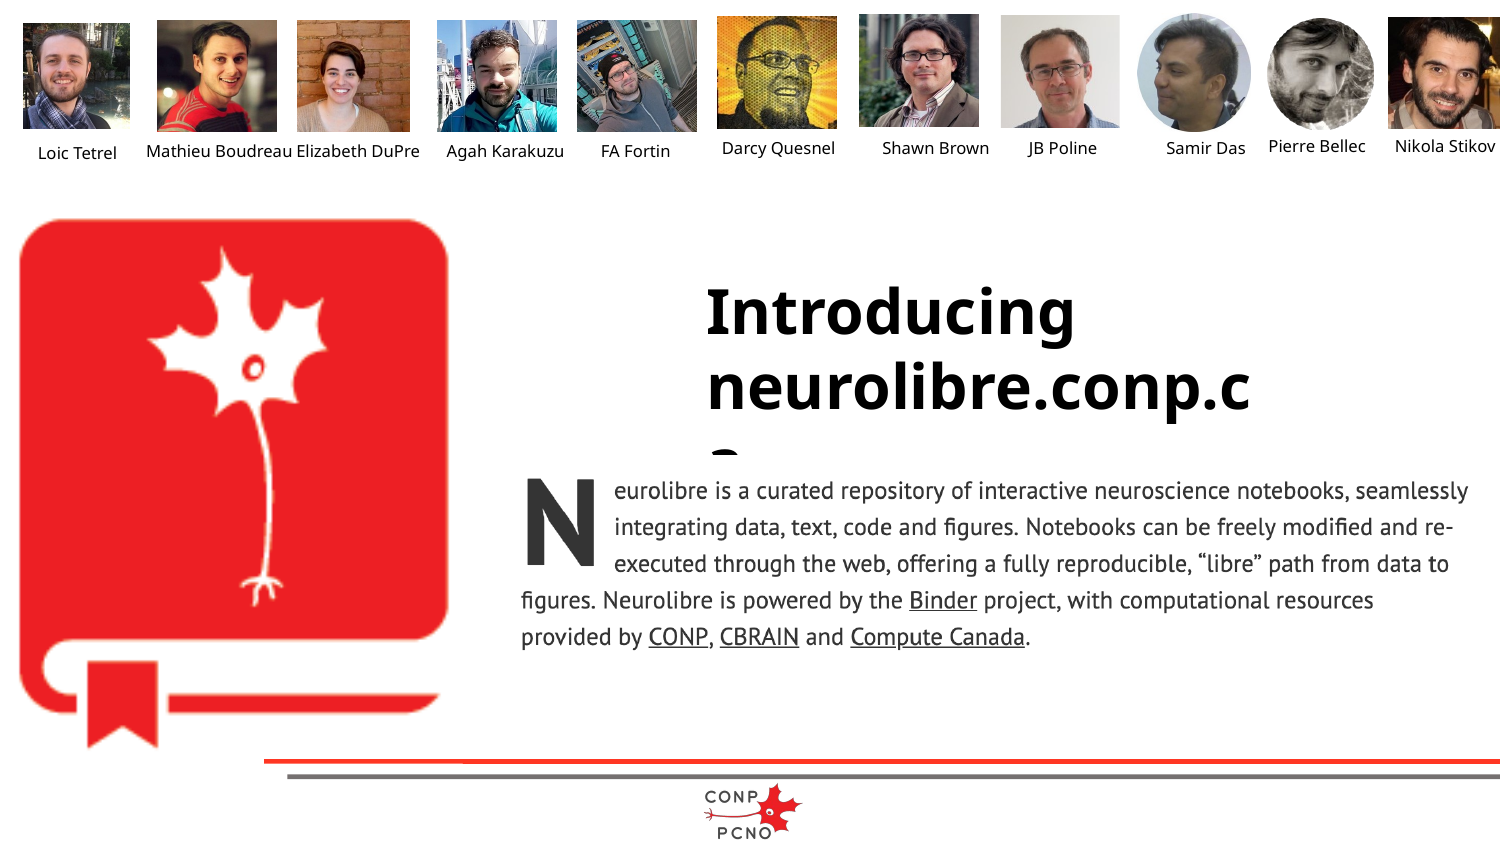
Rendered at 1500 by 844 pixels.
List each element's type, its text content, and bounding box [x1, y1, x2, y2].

picture [859, 14, 979, 127]
picture [507, 455, 1489, 665]
picture [1388, 17, 1500, 129]
text_box Nikola Stikov [1383, 130, 1500, 174]
text_box Mathieu Boudreau [134, 135, 323, 179]
text_box Introducing neurolibre.conp.ca [690, 257, 1282, 353]
picture [717, 16, 837, 129]
picture [23, 23, 130, 129]
picture [1267, 18, 1374, 130]
text_box Samir Das [1177, 132, 1309, 176]
picture [1000, 15, 1120, 128]
picture [7, 209, 460, 770]
picture [1137, 13, 1251, 132]
text_box FA Fortin [595, 135, 749, 179]
picture [297, 20, 410, 133]
text_box Elizabeth DuPre [323, 135, 444, 179]
text_box Shawn Brown [871, 132, 1030, 176]
text_box Loic Tetrel [26, 137, 186, 181]
picture [577, 20, 697, 133]
text_box Darcy Quesnel [710, 132, 870, 176]
picture [157, 20, 277, 133]
picture [697, 781, 805, 840]
text_box Pierre Bellec [1257, 130, 1383, 174]
text_box JB Poline [1017, 131, 1177, 176]
text_box Agah Karakuzu [444, 135, 595, 179]
picture [437, 20, 557, 133]
